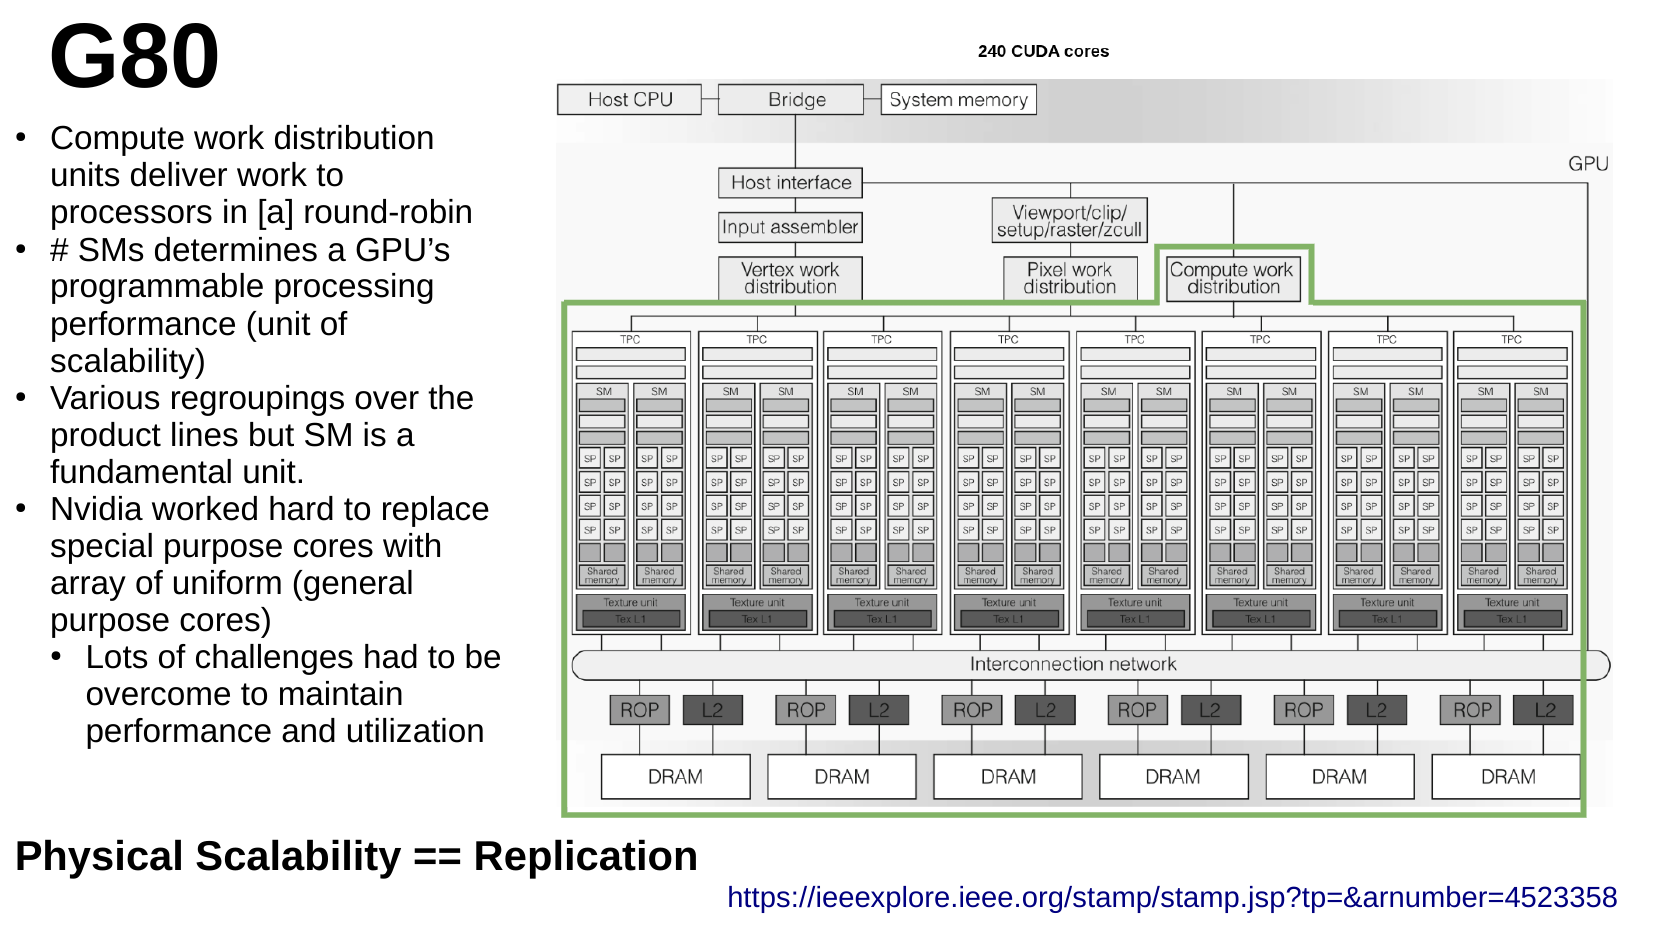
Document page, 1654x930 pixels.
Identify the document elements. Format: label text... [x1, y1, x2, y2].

text_box Physical Scalability == Replication [0, 825, 788, 930]
title G80 [7, 0, 263, 112]
picture [556, 37, 1613, 818]
text_box https://ieeexplore.ieee.org/stamp/stamp.jsp?tp=&arnumber=4523358 [712, 873, 1653, 930]
text_box Compute work distribution units deliver work to processors in [a] round-robin # SMs determines a GPU’s programmable processing performance (unit of scalability) Various regroupings over the product lines but SM is a fundamental unit. Nvidia worked hard to replace special purpose cores with array of uniform (general purpose cores) Lots of challenges had to be overcome to maintain performance and utilization [0, 112, 526, 788]
